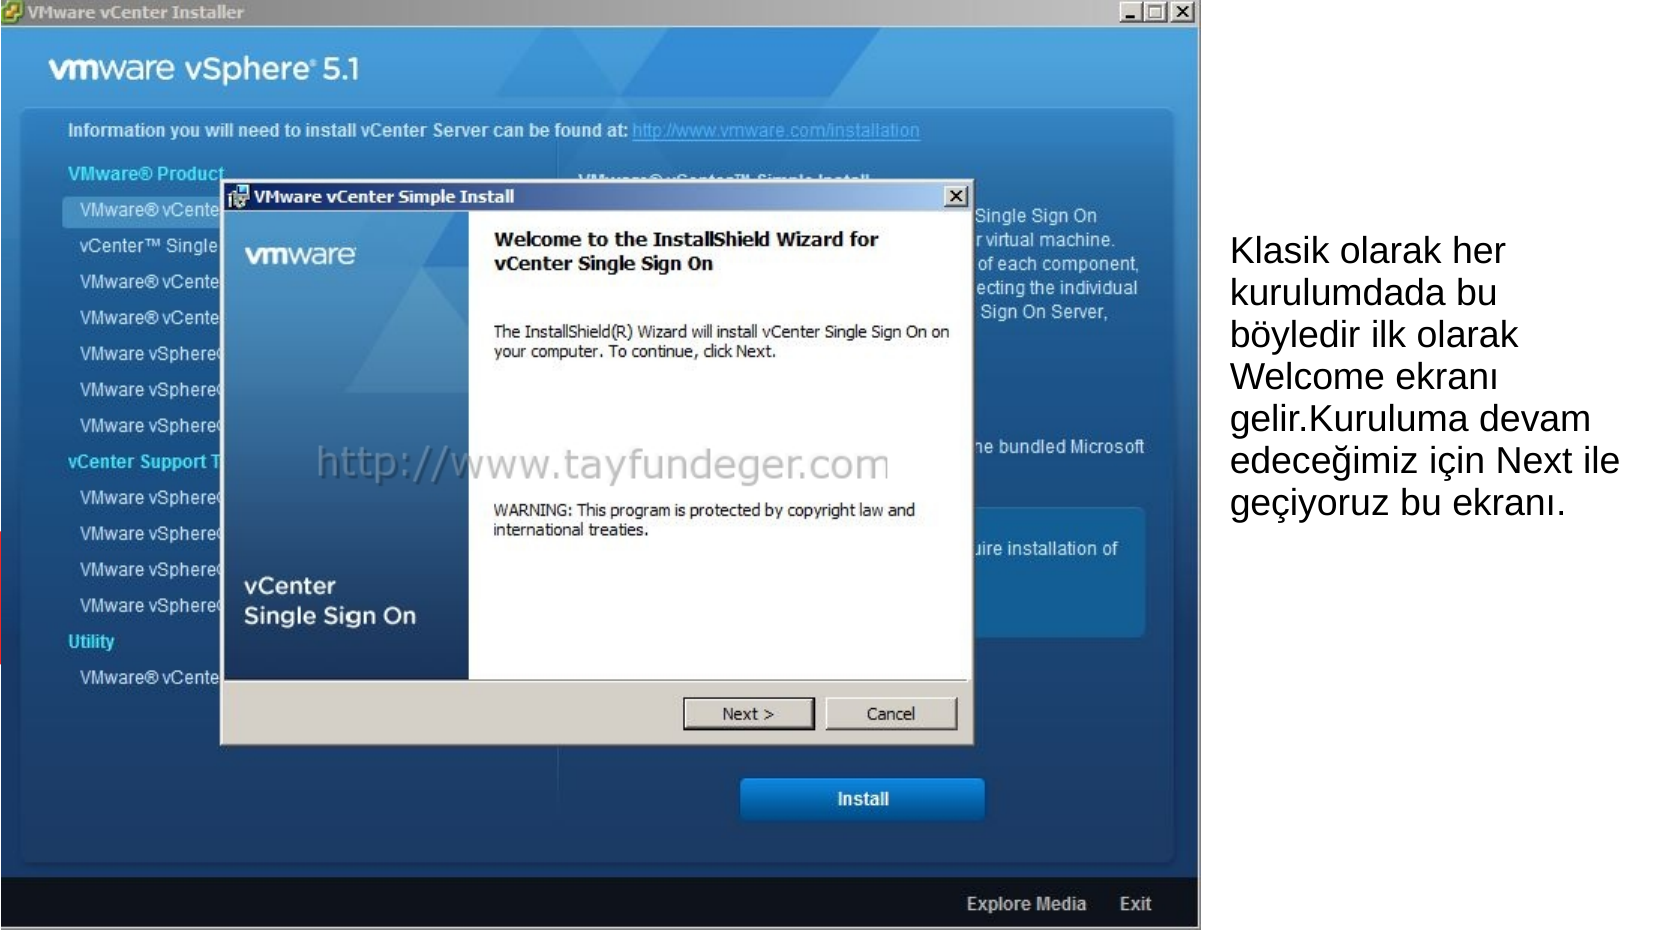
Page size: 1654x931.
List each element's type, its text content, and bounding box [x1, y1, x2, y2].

picture [1, 0, 1201, 930]
text_box Klasik olarak her kurulumdada bu böyledir ilk olarak Welcome ekranı gelir.Kuruluma devam edeceğimiz için Next ile geçiyoruz bu ekranı. [1215, 180, 1639, 576]
